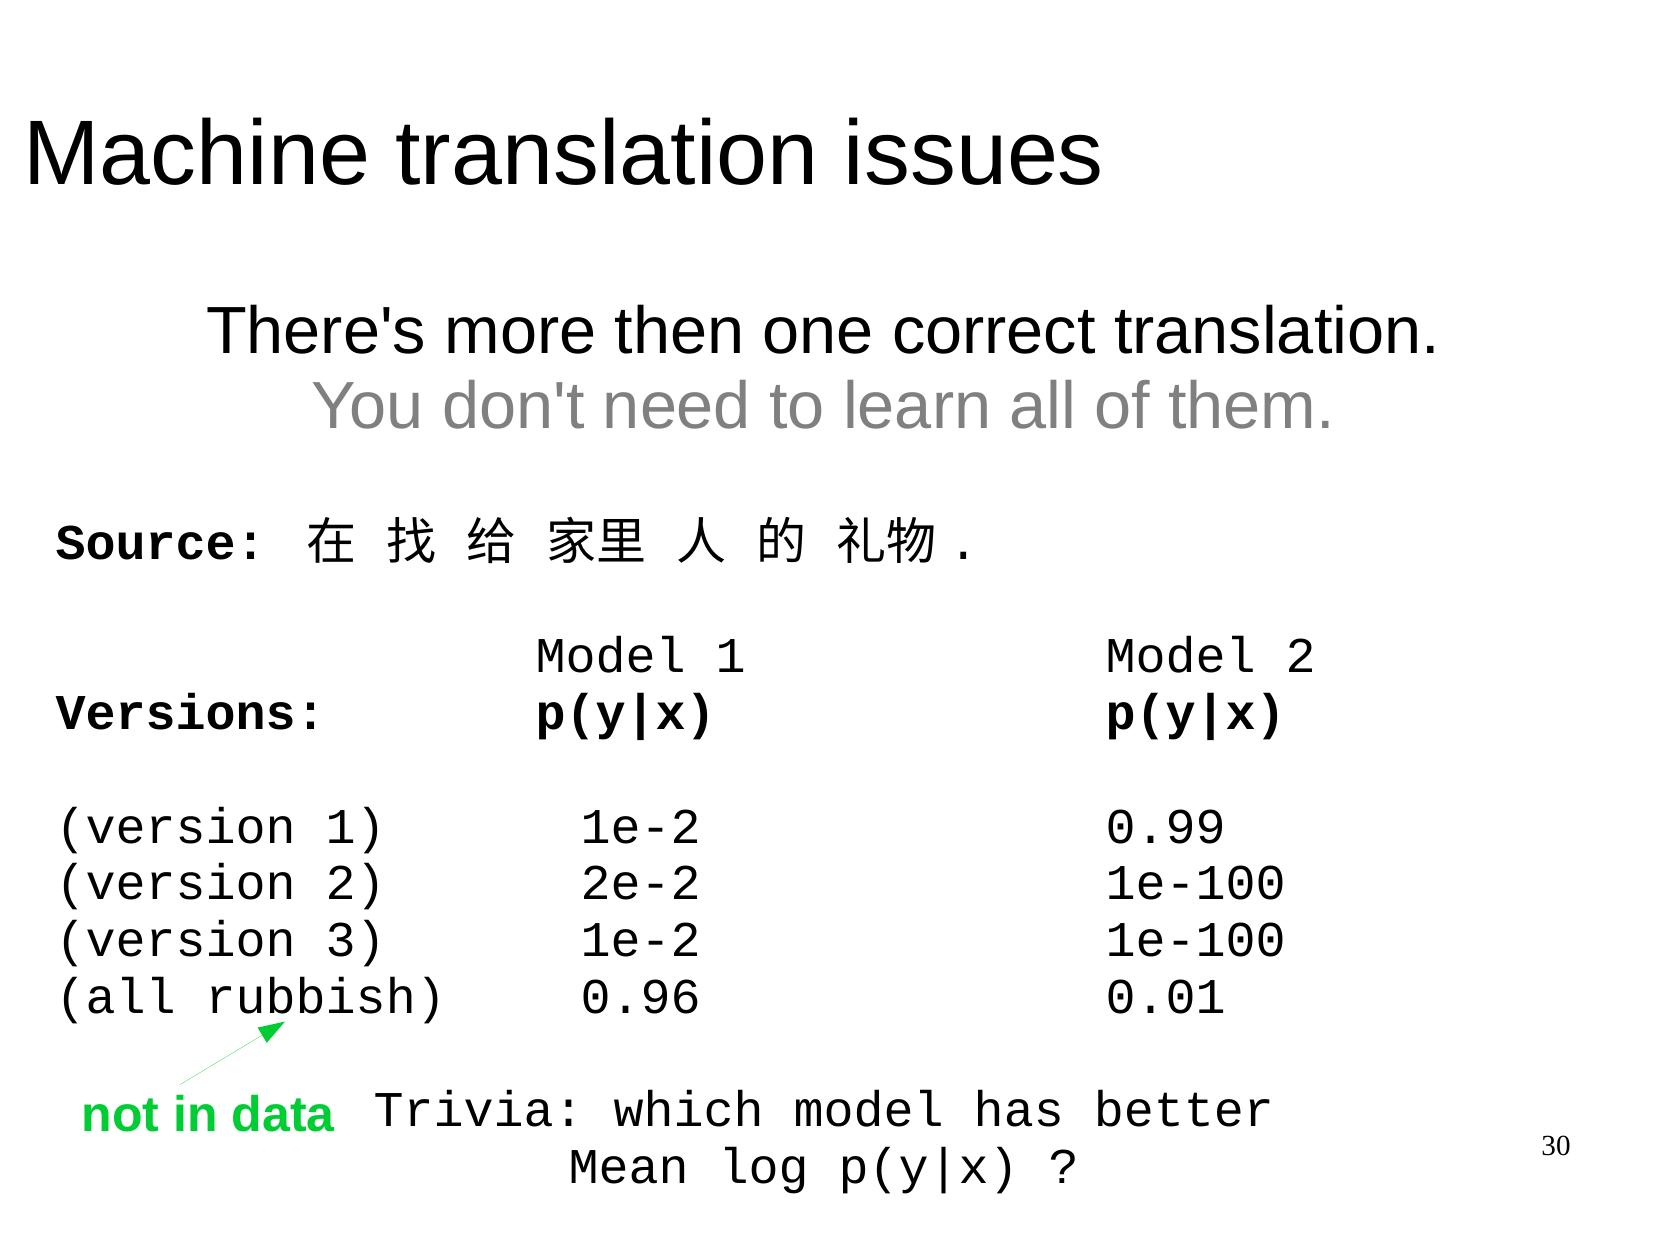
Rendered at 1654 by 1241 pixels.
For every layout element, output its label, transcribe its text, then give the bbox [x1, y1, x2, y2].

text_box not in data [66, 1078, 350, 1150]
text_box There's more then one correct translation. You don't need to learn all of them. Source: 在 找 给 家里 人 的 礼物. Model 1 Model 2 Versions: p(y|x) p(y|x) (version 1) 1e-2 0.99 (version 2) 2e-2 1e-100 (version 3) 1e-2 1e-100 (all rubbish) 0.96 0.01 Trivia: which model has better Mean log p(y|x) ? [40, 285, 1607, 1241]
title Machine translation issues [23, 49, 1512, 257]
